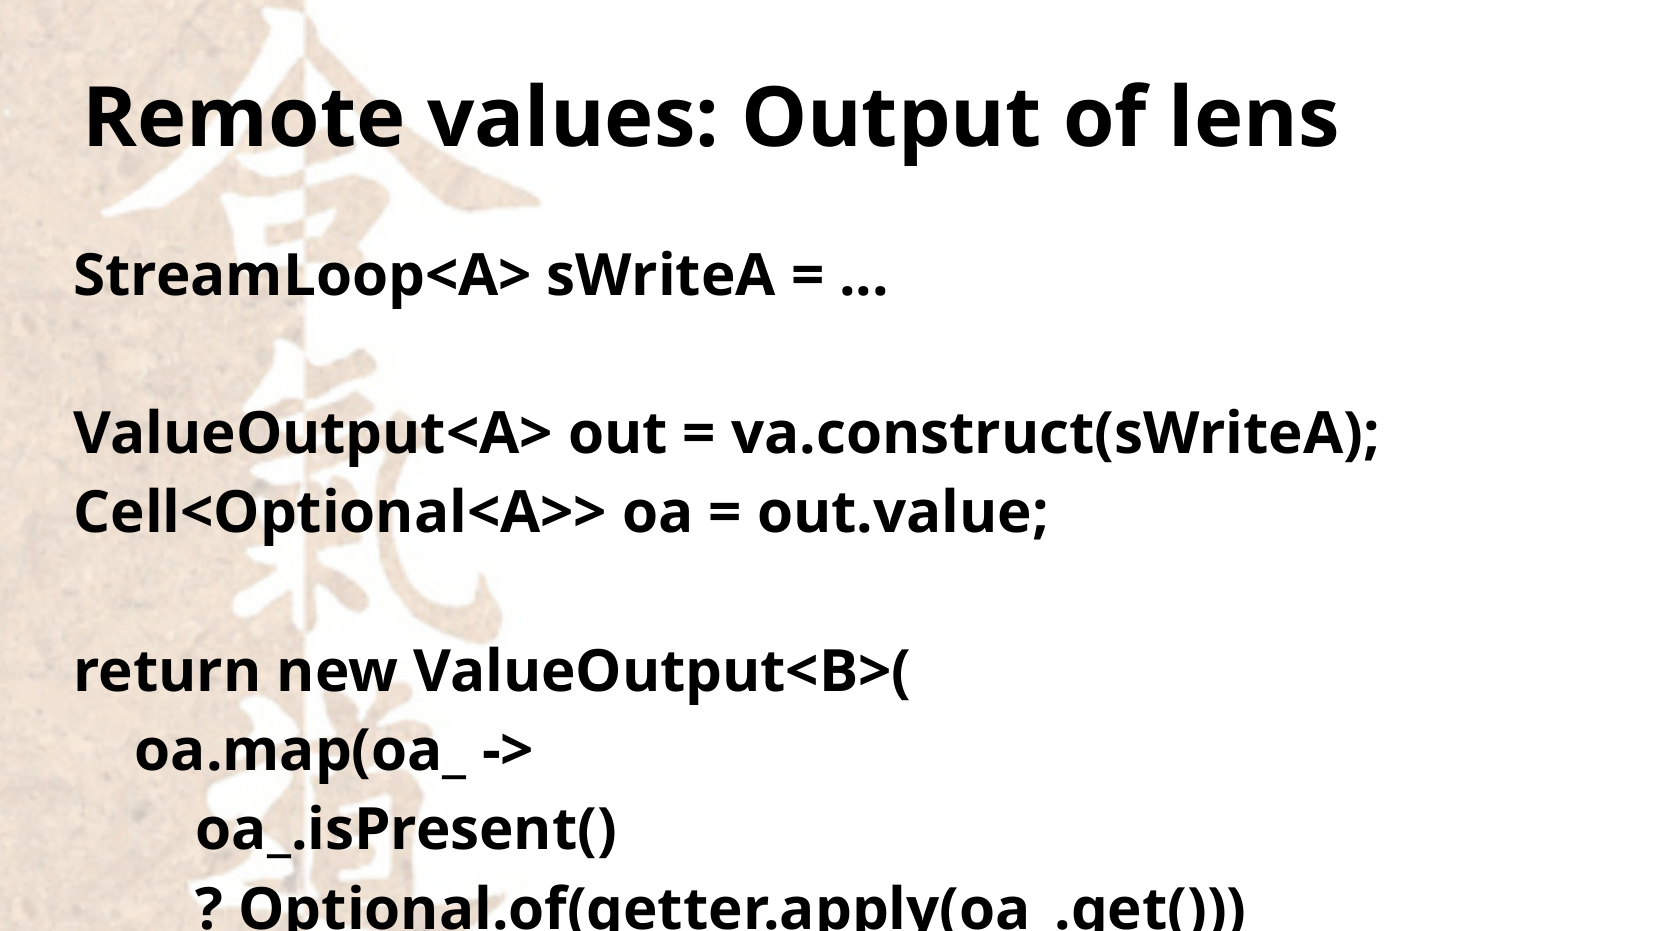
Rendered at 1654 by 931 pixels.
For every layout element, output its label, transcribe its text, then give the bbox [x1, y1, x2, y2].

text_box StreamLoop<A> sWriteA = ... ValueOutput<A> out = va.construct(sWriteA); Cell<Optional<A>> oa = out.value; return new ValueOutput<B>( oa.map(oa_ -> oa_.isPresent() ? Optional.of(getter.apply(oa_.get())) : Optional.empty()), out.cleanup); [59, 225, 1595, 931]
title Remote values: Output of lens [82, 37, 1571, 193]
picture [0, 0, 1654, 931]
